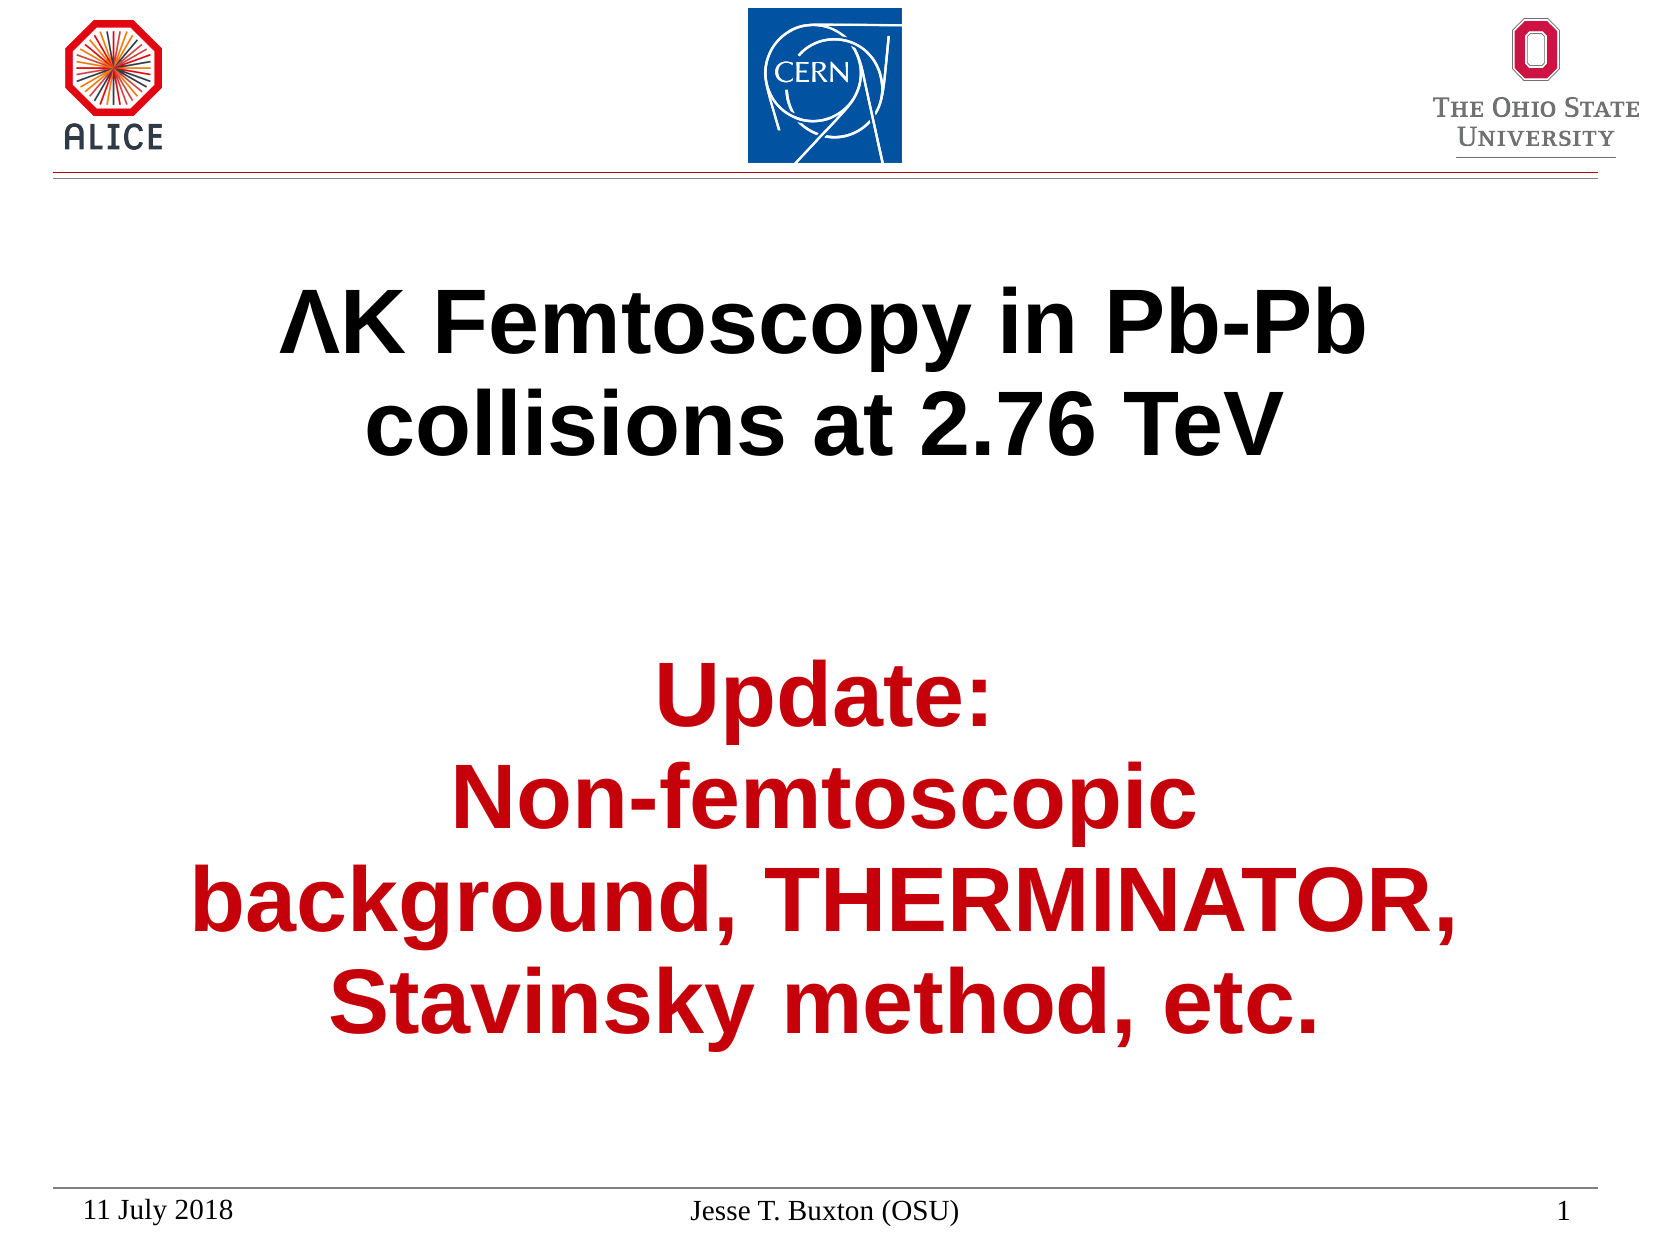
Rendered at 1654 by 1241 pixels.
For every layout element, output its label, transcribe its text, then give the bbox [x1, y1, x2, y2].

title ΛK Femtoscopy in Pb-Pb collisions at 2.76 TeV Update: Non-femtoscopic background, THERMINATOR, Stavinsky method, etc. [183, 269, 1467, 1055]
picture [1430, 5, 1642, 171]
picture [748, 8, 902, 163]
picture [65, 20, 162, 150]
